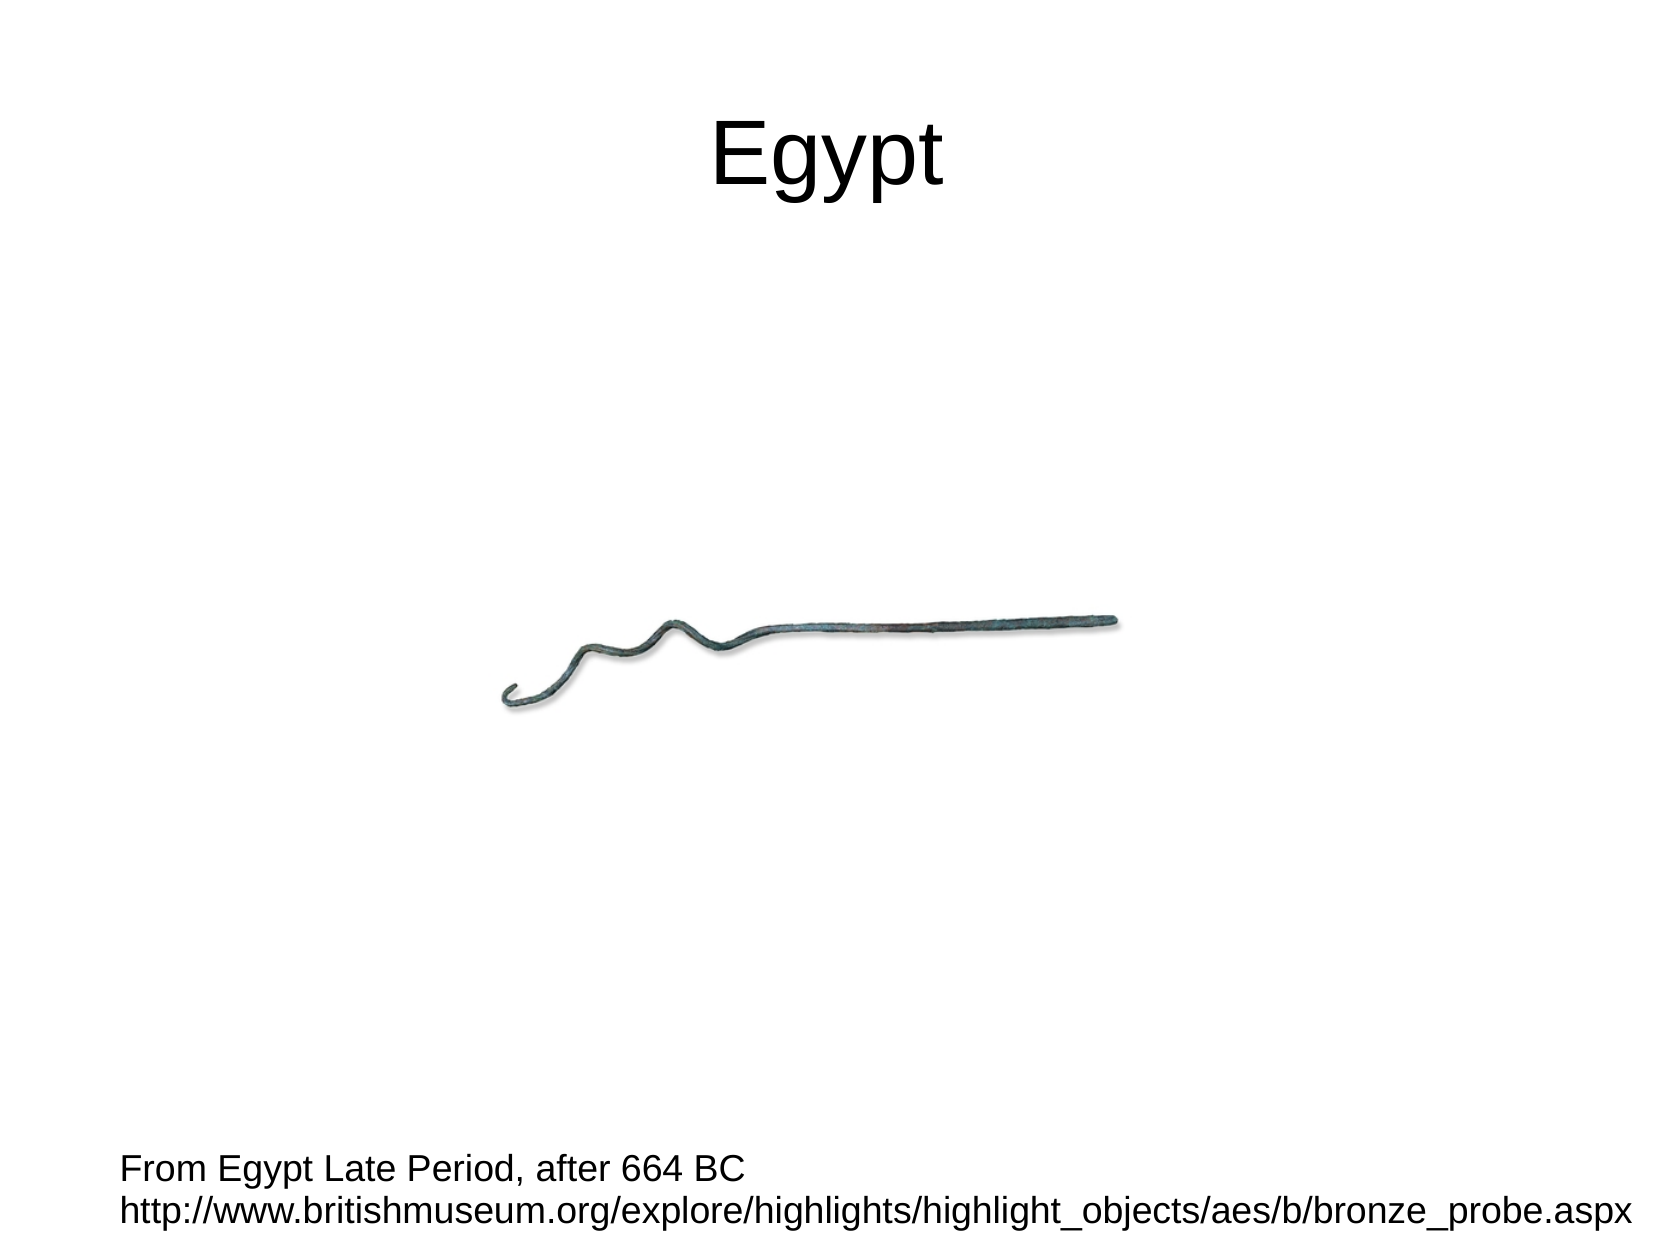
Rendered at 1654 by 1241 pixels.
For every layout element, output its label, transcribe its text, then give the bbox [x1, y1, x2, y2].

picture [450, 290, 1170, 1010]
text_box From Egypt Late Period, after 664 BC http://www.britishmuseum.org/explore/highlights/highlight_objects/aes/b/bronze_probe.aspx [104, 1140, 1649, 1240]
title Egypt [82, 49, 1571, 257]
